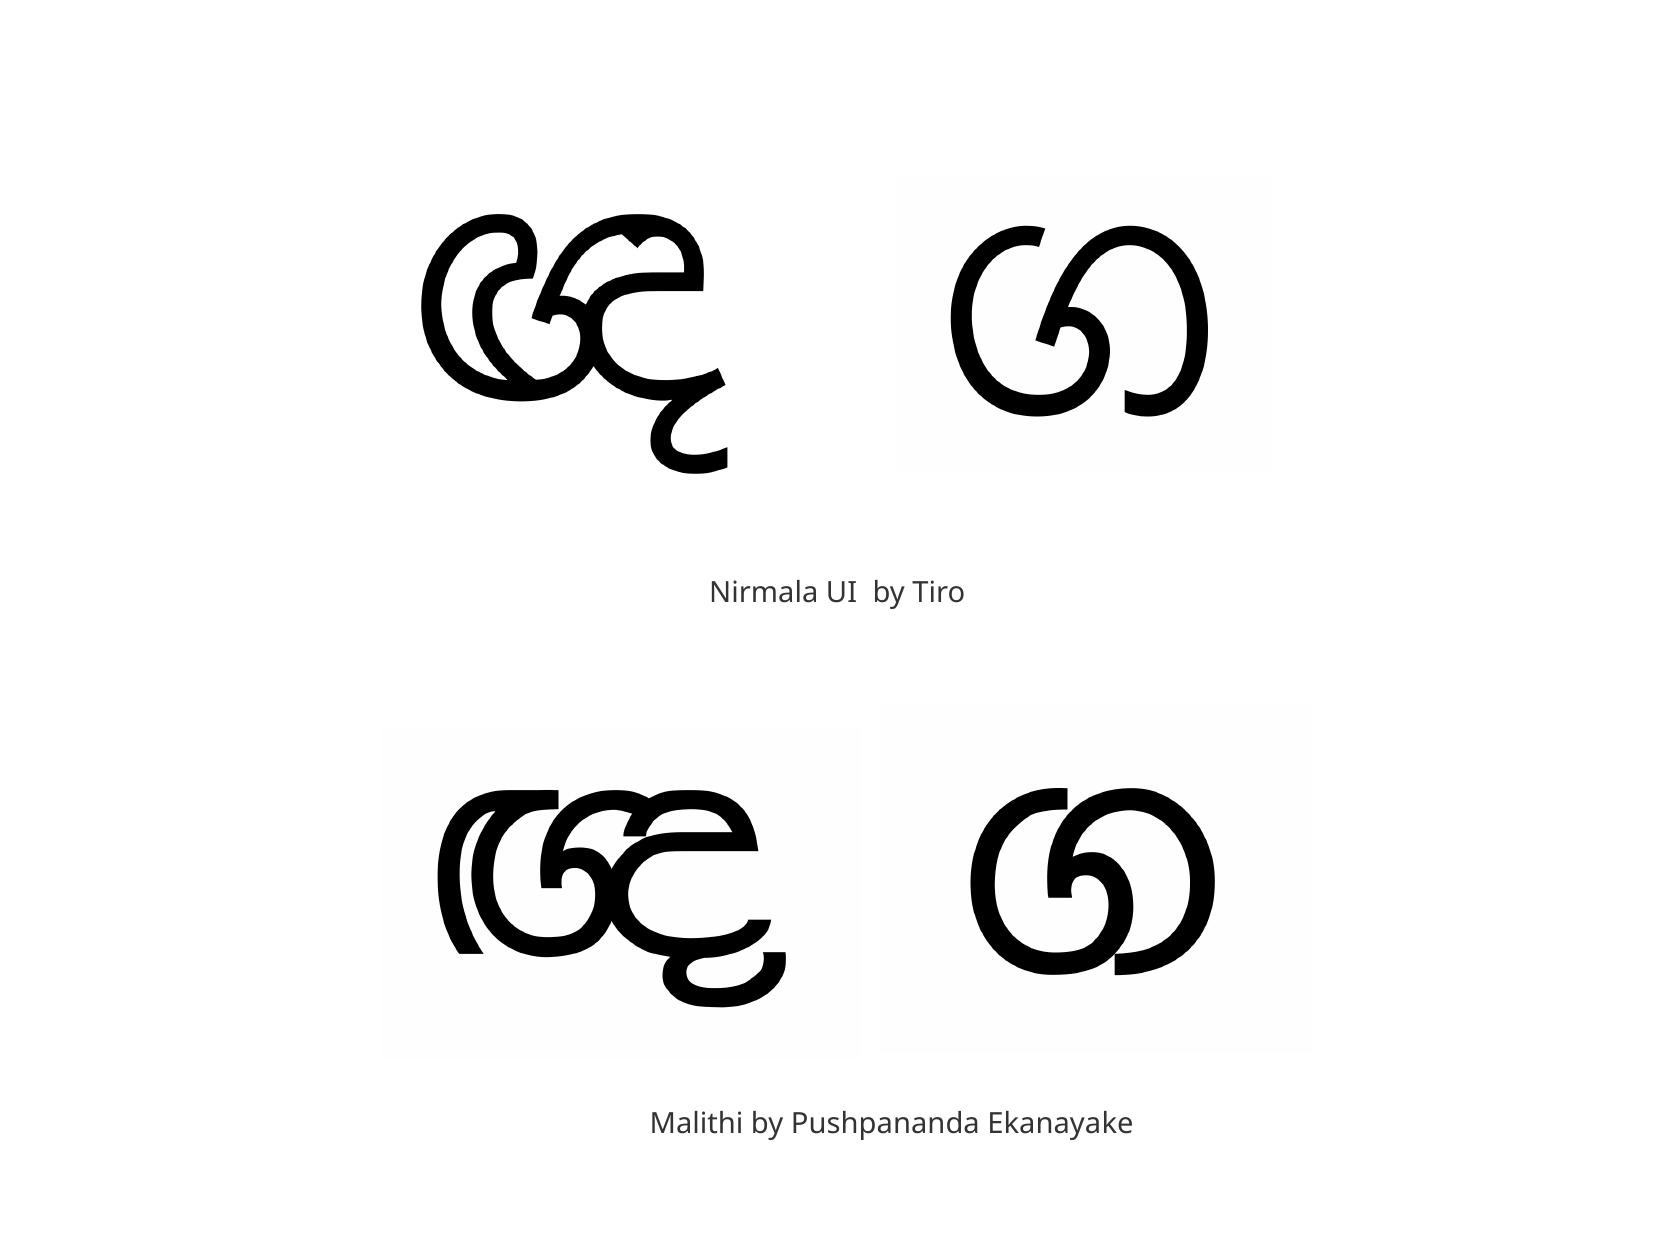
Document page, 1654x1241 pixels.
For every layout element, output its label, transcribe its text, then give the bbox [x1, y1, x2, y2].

picture [380, 726, 861, 1059]
picture [339, 125, 831, 541]
picture [896, 174, 1272, 471]
title Malithi by Pushpananda Ekanayake [649, 1010, 1654, 1218]
title Nirmala UI by Tiro [709, 479, 1654, 687]
picture [879, 705, 1314, 1010]
